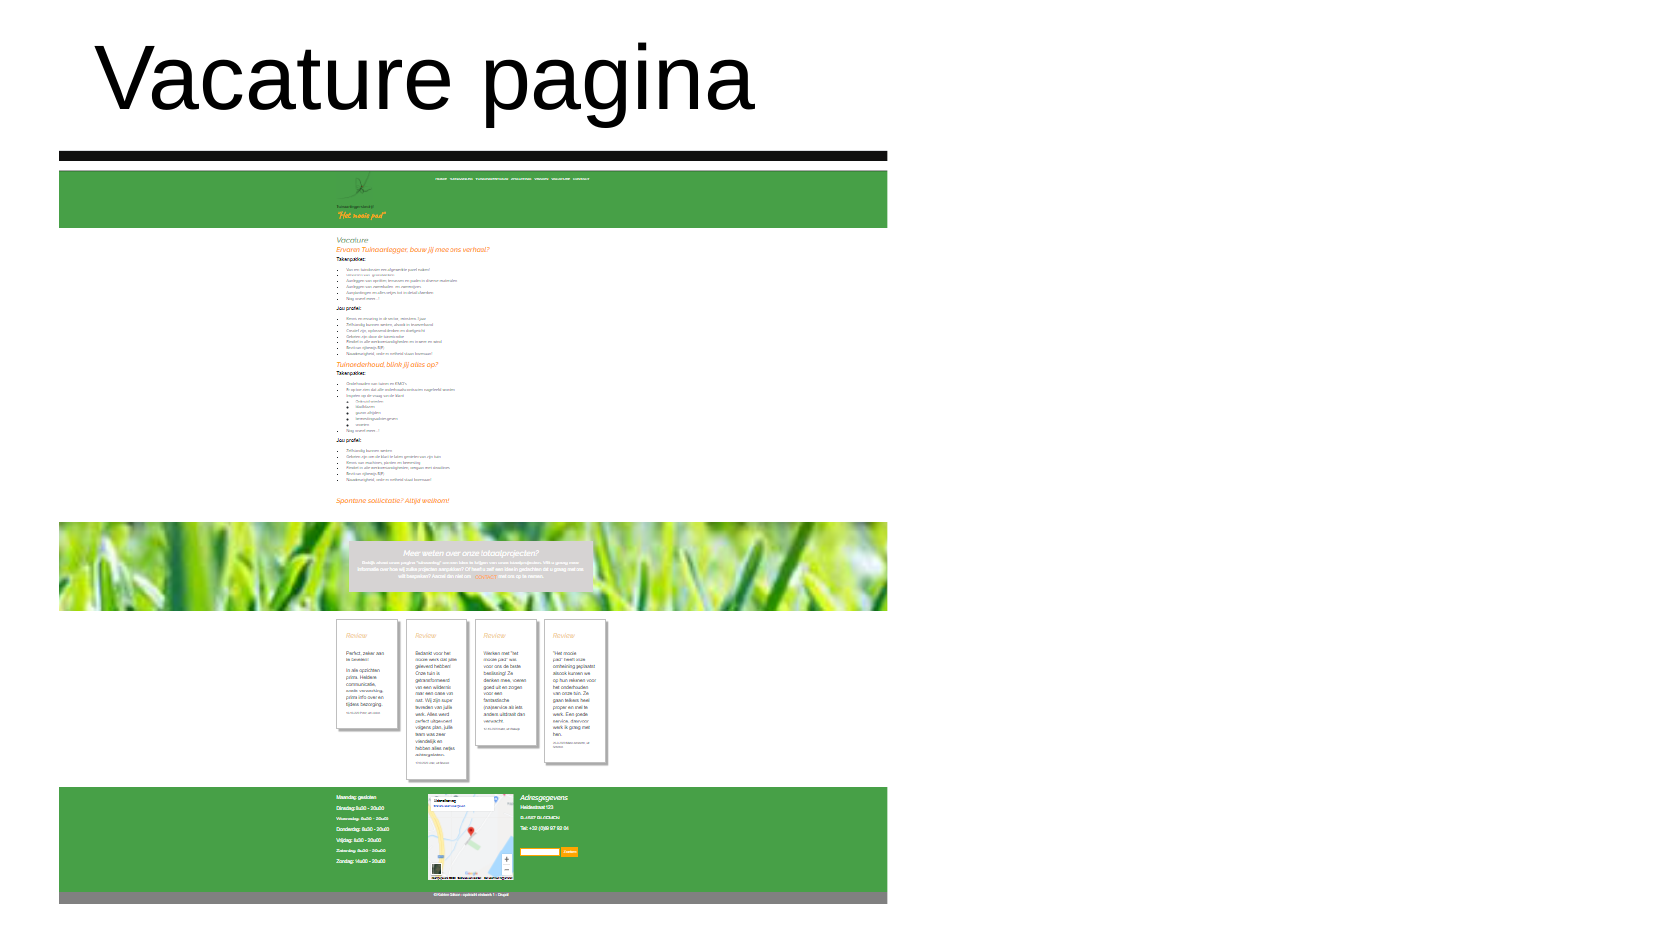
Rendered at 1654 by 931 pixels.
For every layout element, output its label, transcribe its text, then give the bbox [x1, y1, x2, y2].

picture [59, 141, 888, 922]
title Vacature pagina [94, 11, 1477, 134]
